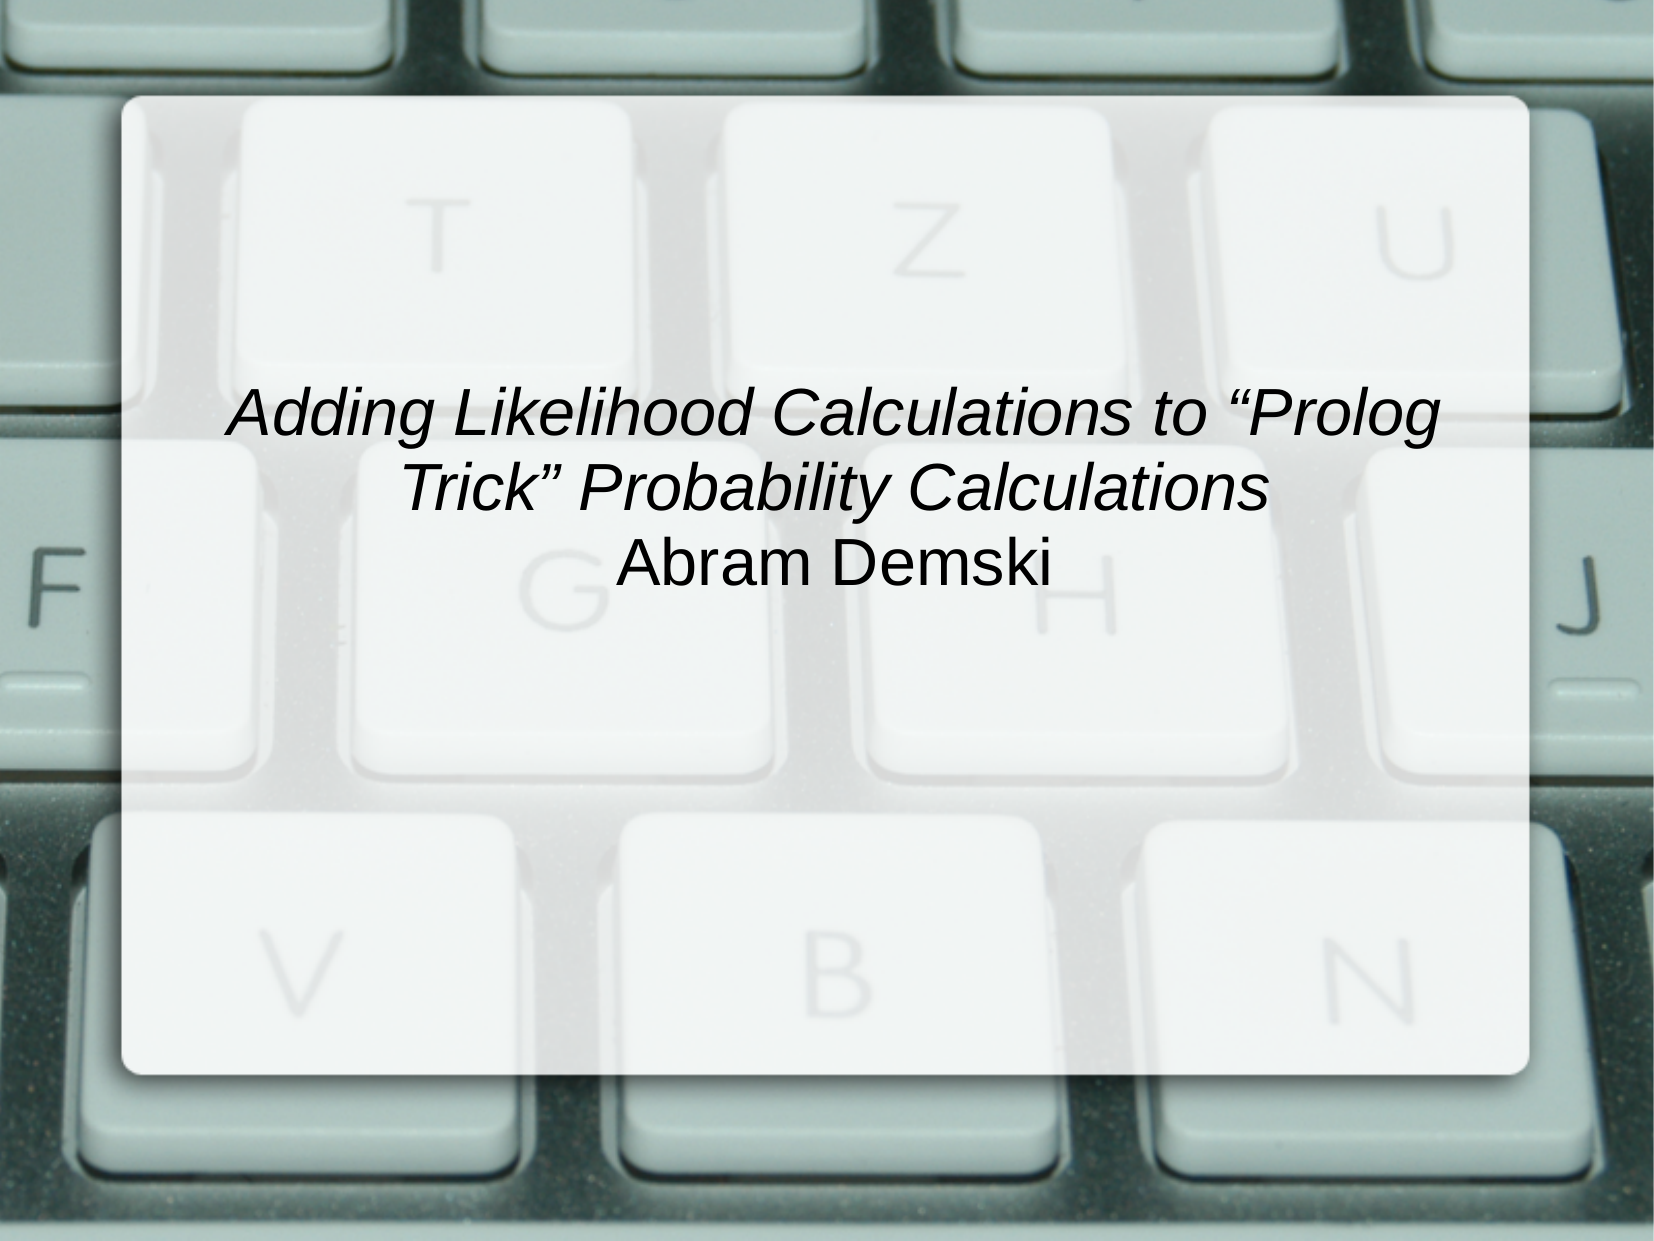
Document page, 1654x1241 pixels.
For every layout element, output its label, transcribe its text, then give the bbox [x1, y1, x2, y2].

picture [0, 0, 1654, 1241]
subtitle Adding Likelihood Calculations to “Prolog Trick” Probability Calculations Abram Demski [150, 75, 1521, 901]
